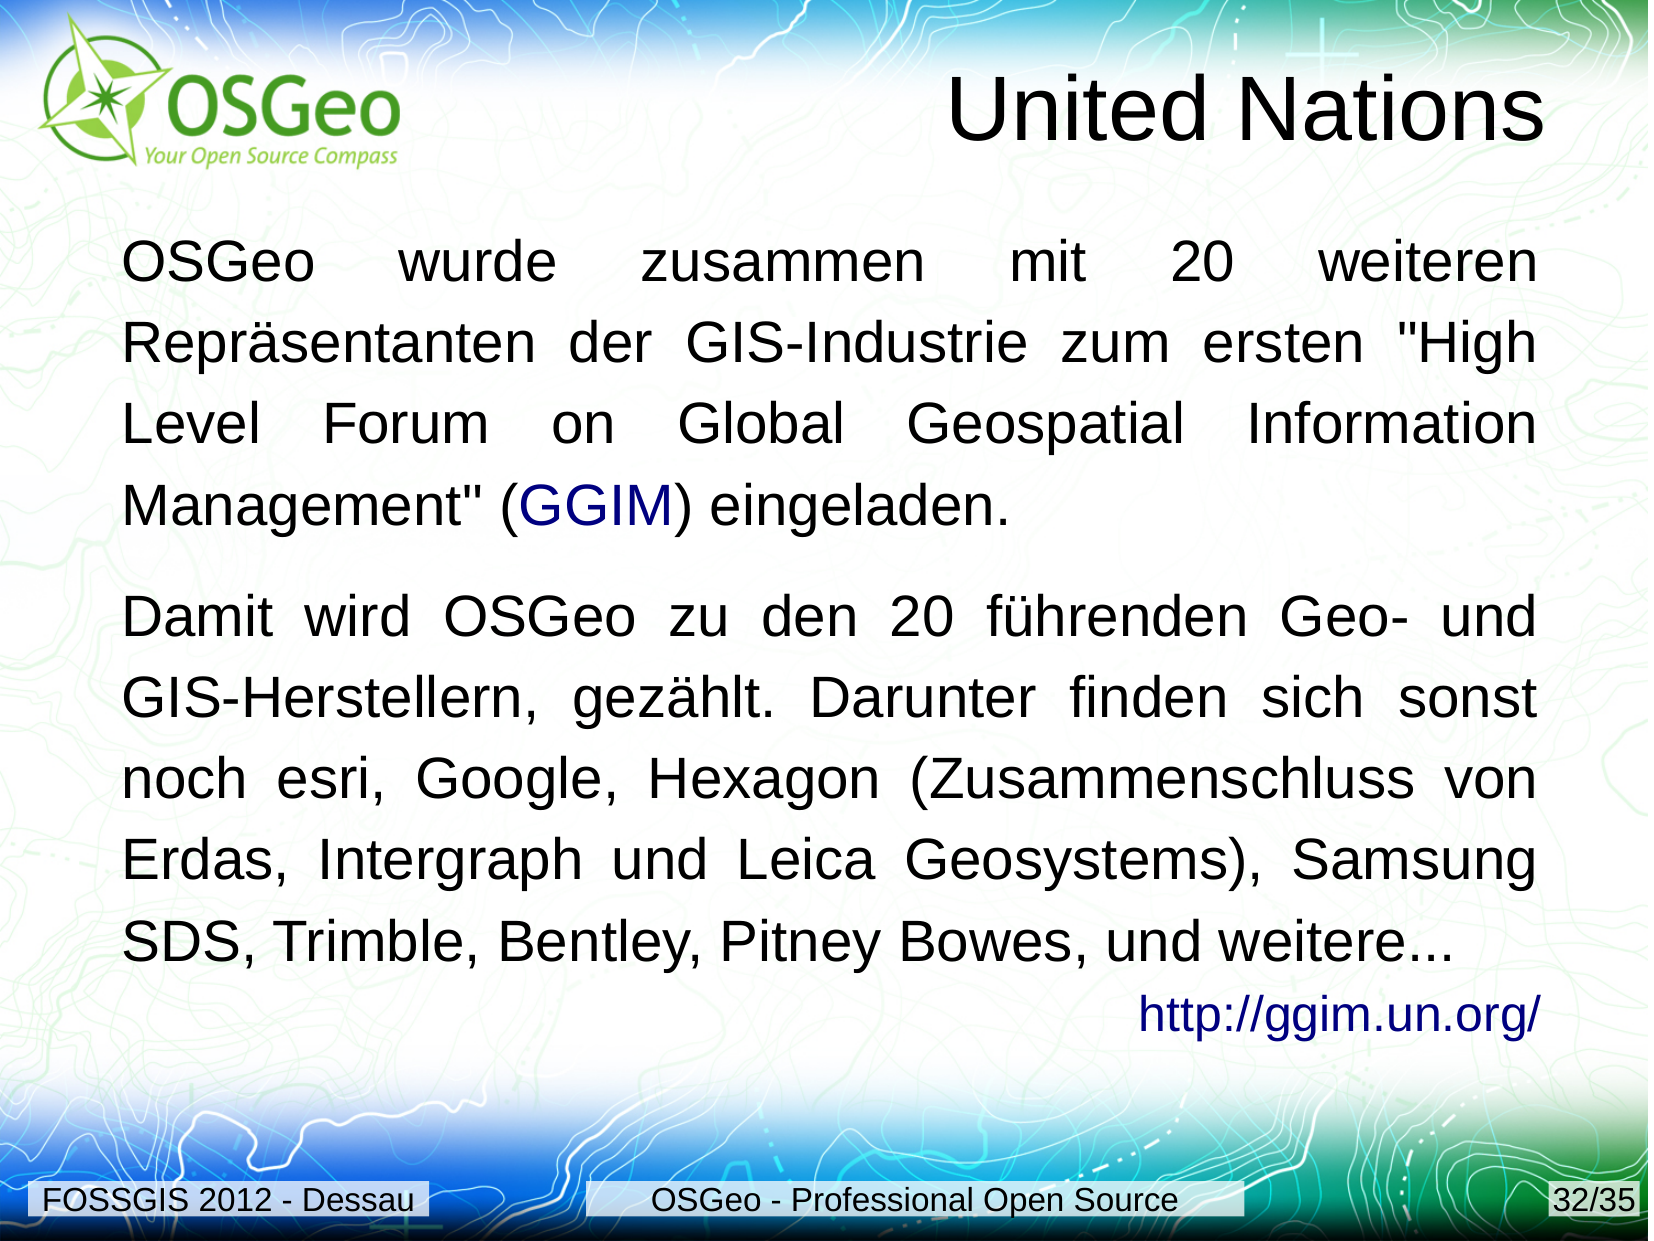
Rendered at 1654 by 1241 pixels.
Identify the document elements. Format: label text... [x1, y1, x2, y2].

title United Nations [442, 35, 1548, 184]
list OSGeo wurde zusammen mit 20 weiteren Repräsentanten der GIS-Industrie zum ersten "High Level Forum on Global Geospatial Information Management" (GGIM) eingeladen. Damit wird OSGeo zu den 20 führenden Geo- und GIS-Herstellern, gezählt. Darunter finden sich sonst noch esri, Google, Hexagon (Zusammenschluss von Erdas, Intergraph und Leica Geosystems), Samsung SDS, Trimble, Bentley, Pitney Bowes, und weitere... [121, 212, 1540, 958]
picture [0, 0, 1648, 1241]
text_box http://ggim.un.org/ [1124, 979, 1615, 1057]
